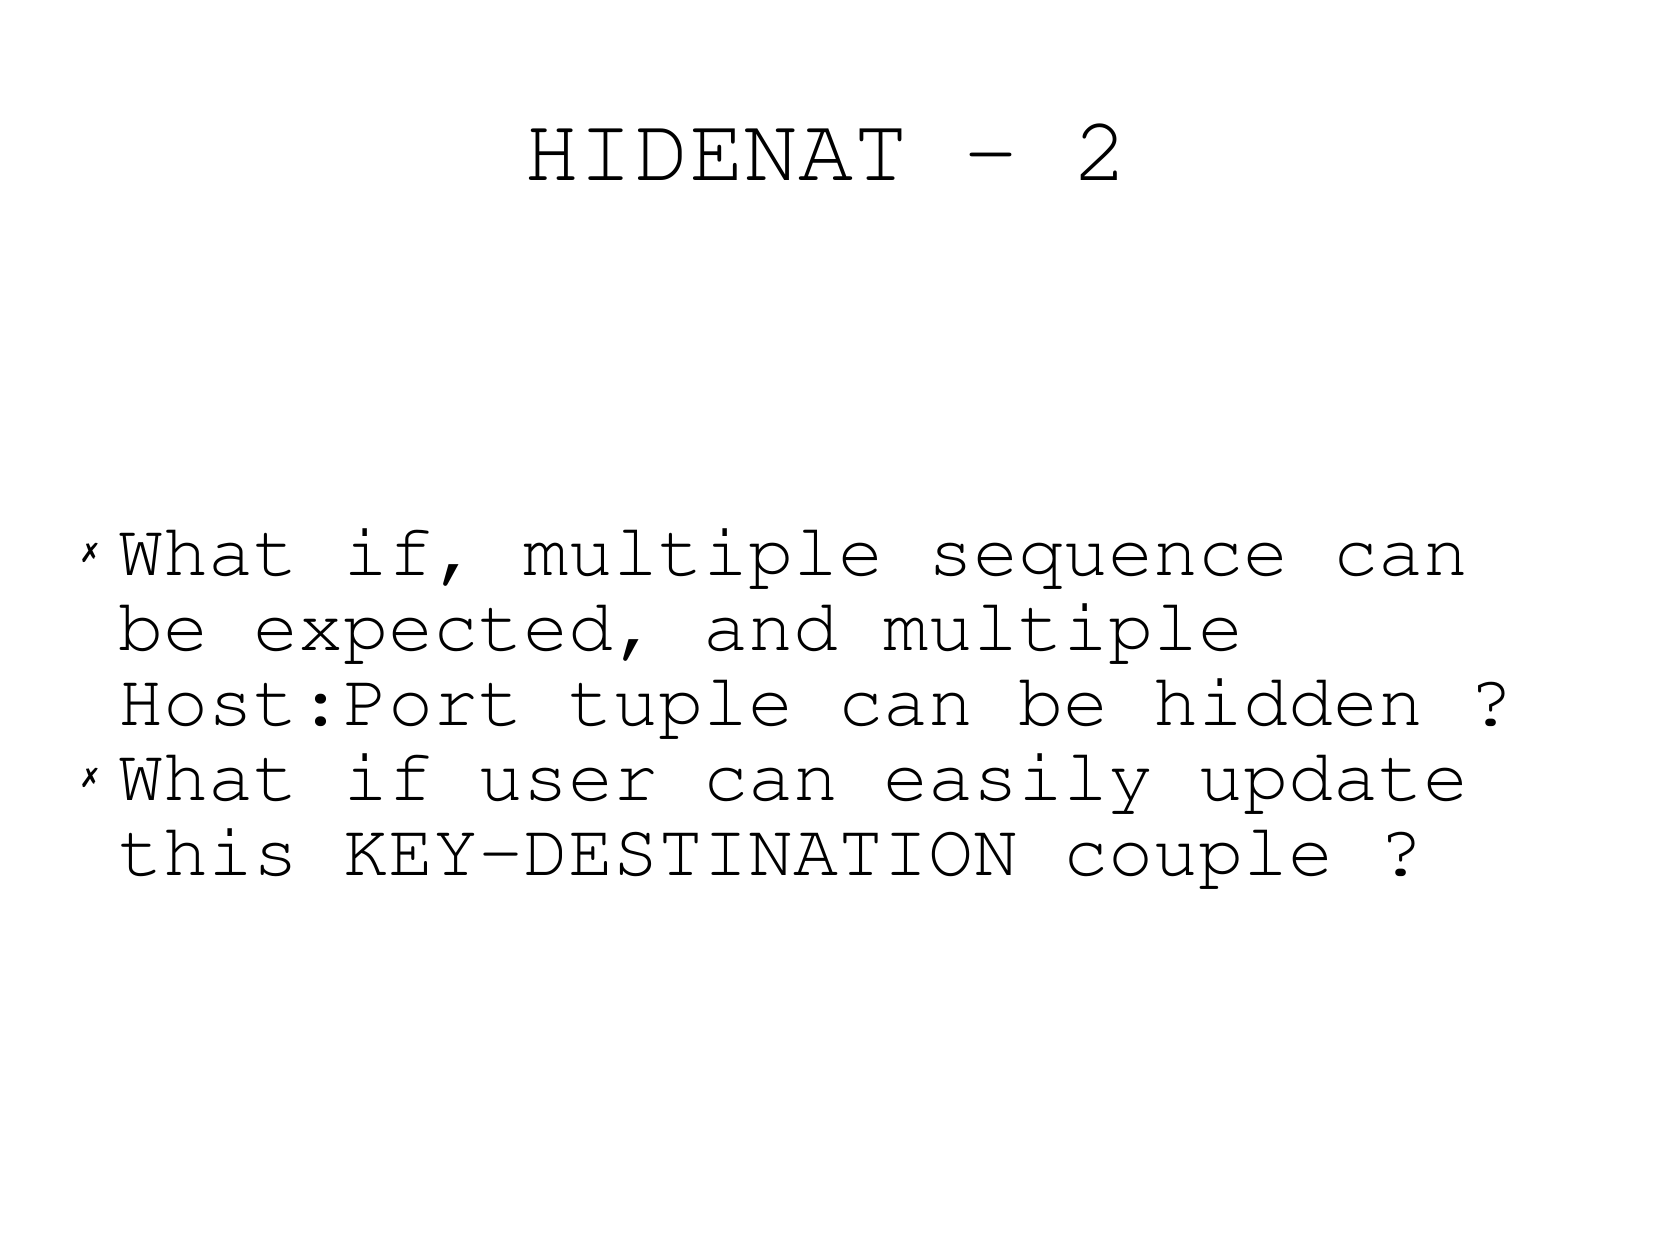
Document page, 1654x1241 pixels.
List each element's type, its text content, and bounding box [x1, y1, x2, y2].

title HIDENAT - 2 [82, 49, 1571, 257]
subtitle What if, multiple sequence can be expected, and multiple Host:Port tuple can be hidden ? What if user can easily update this KEY-DESTINATION couple ? [82, 343, 1571, 1063]
